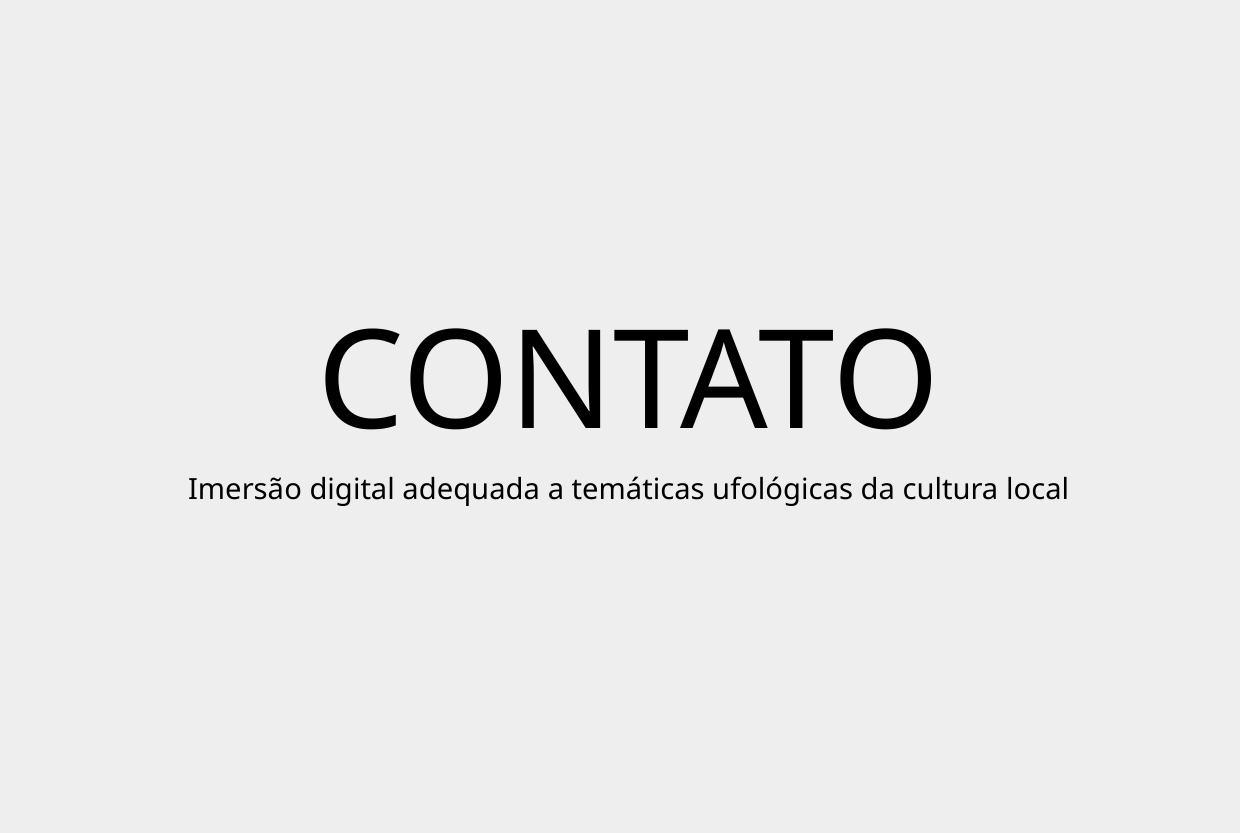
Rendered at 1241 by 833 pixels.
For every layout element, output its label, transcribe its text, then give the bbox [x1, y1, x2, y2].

title CONTATO Imersão digital adequada a temáticas ufológicas da cultura local [71, 299, 1188, 490]
